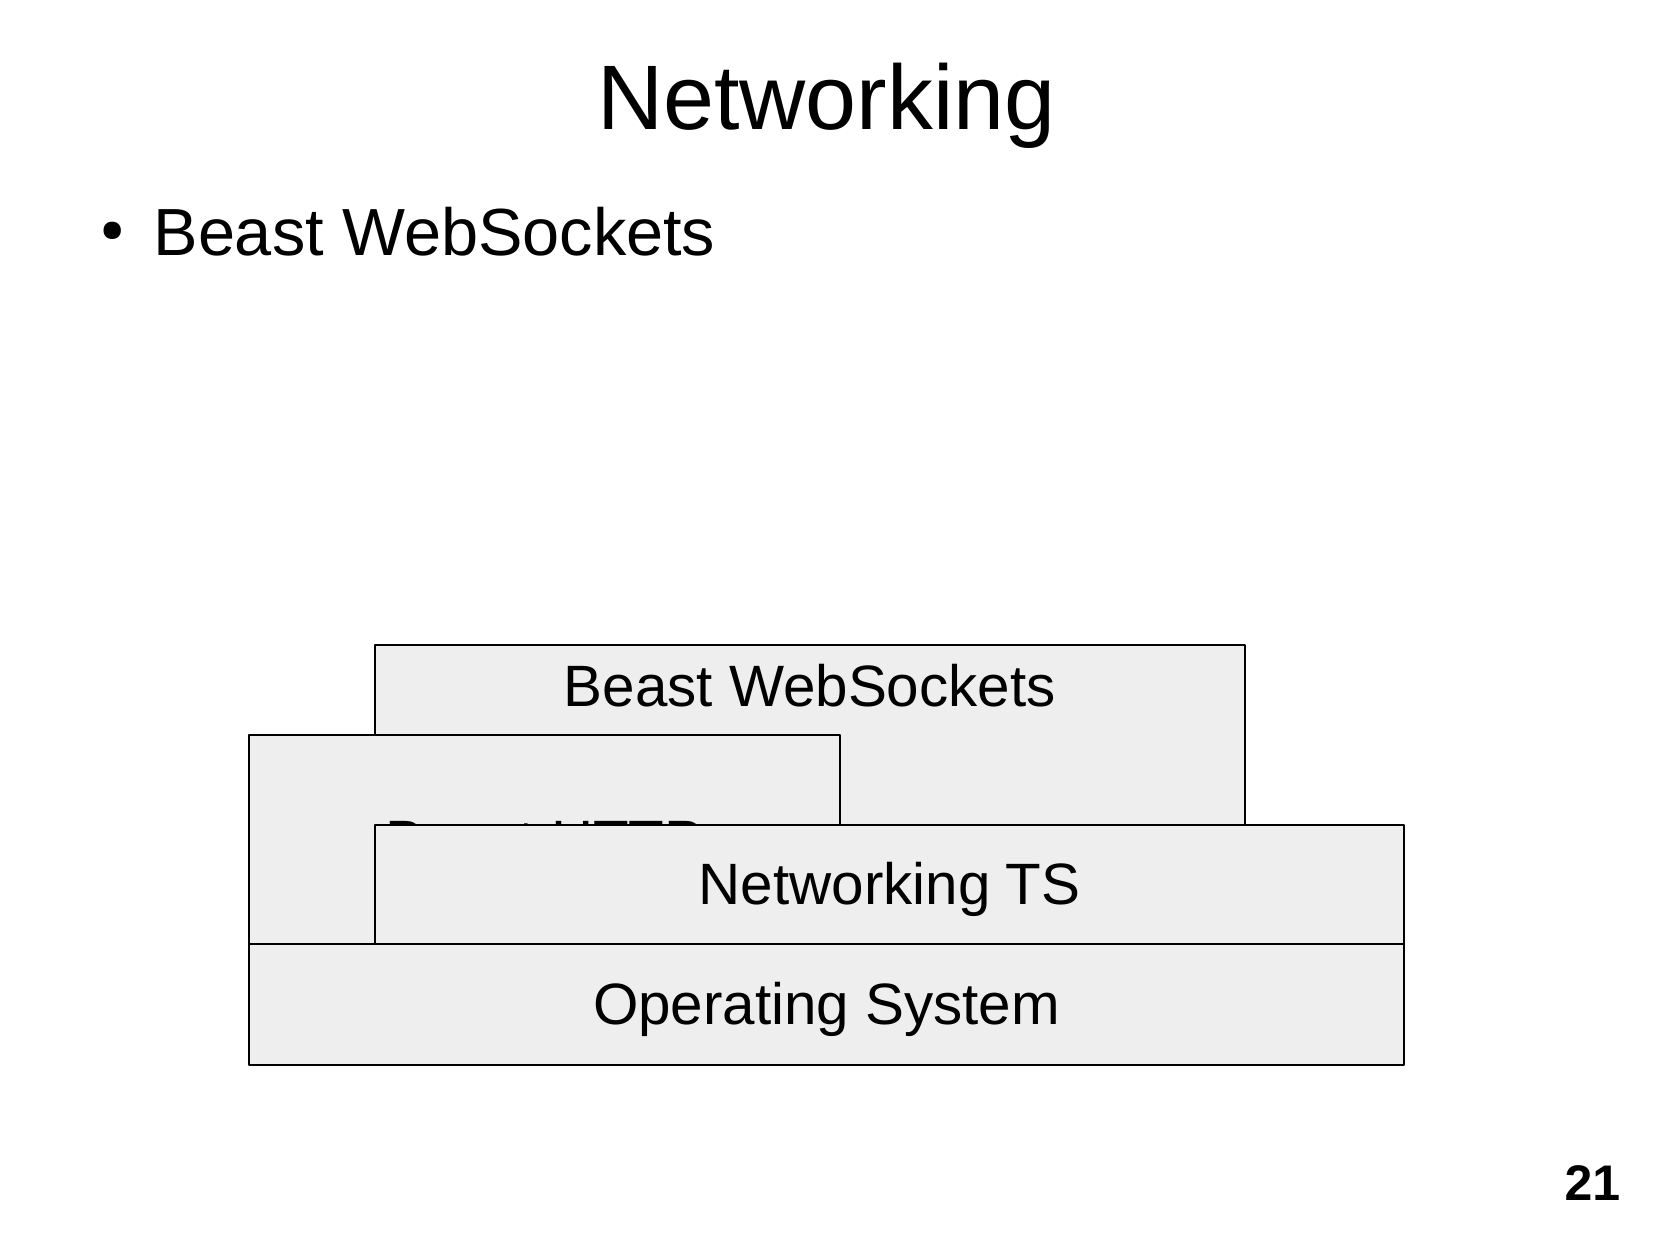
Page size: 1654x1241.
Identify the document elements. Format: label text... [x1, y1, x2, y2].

text_box Networking TS [375, 825, 1405, 944]
list Beast WebSockets [82, 195, 1571, 1156]
text_box Operating System [249, 945, 1405, 1066]
text_box Beast HTTP [249, 735, 841, 944]
title Networking [82, 15, 1571, 181]
